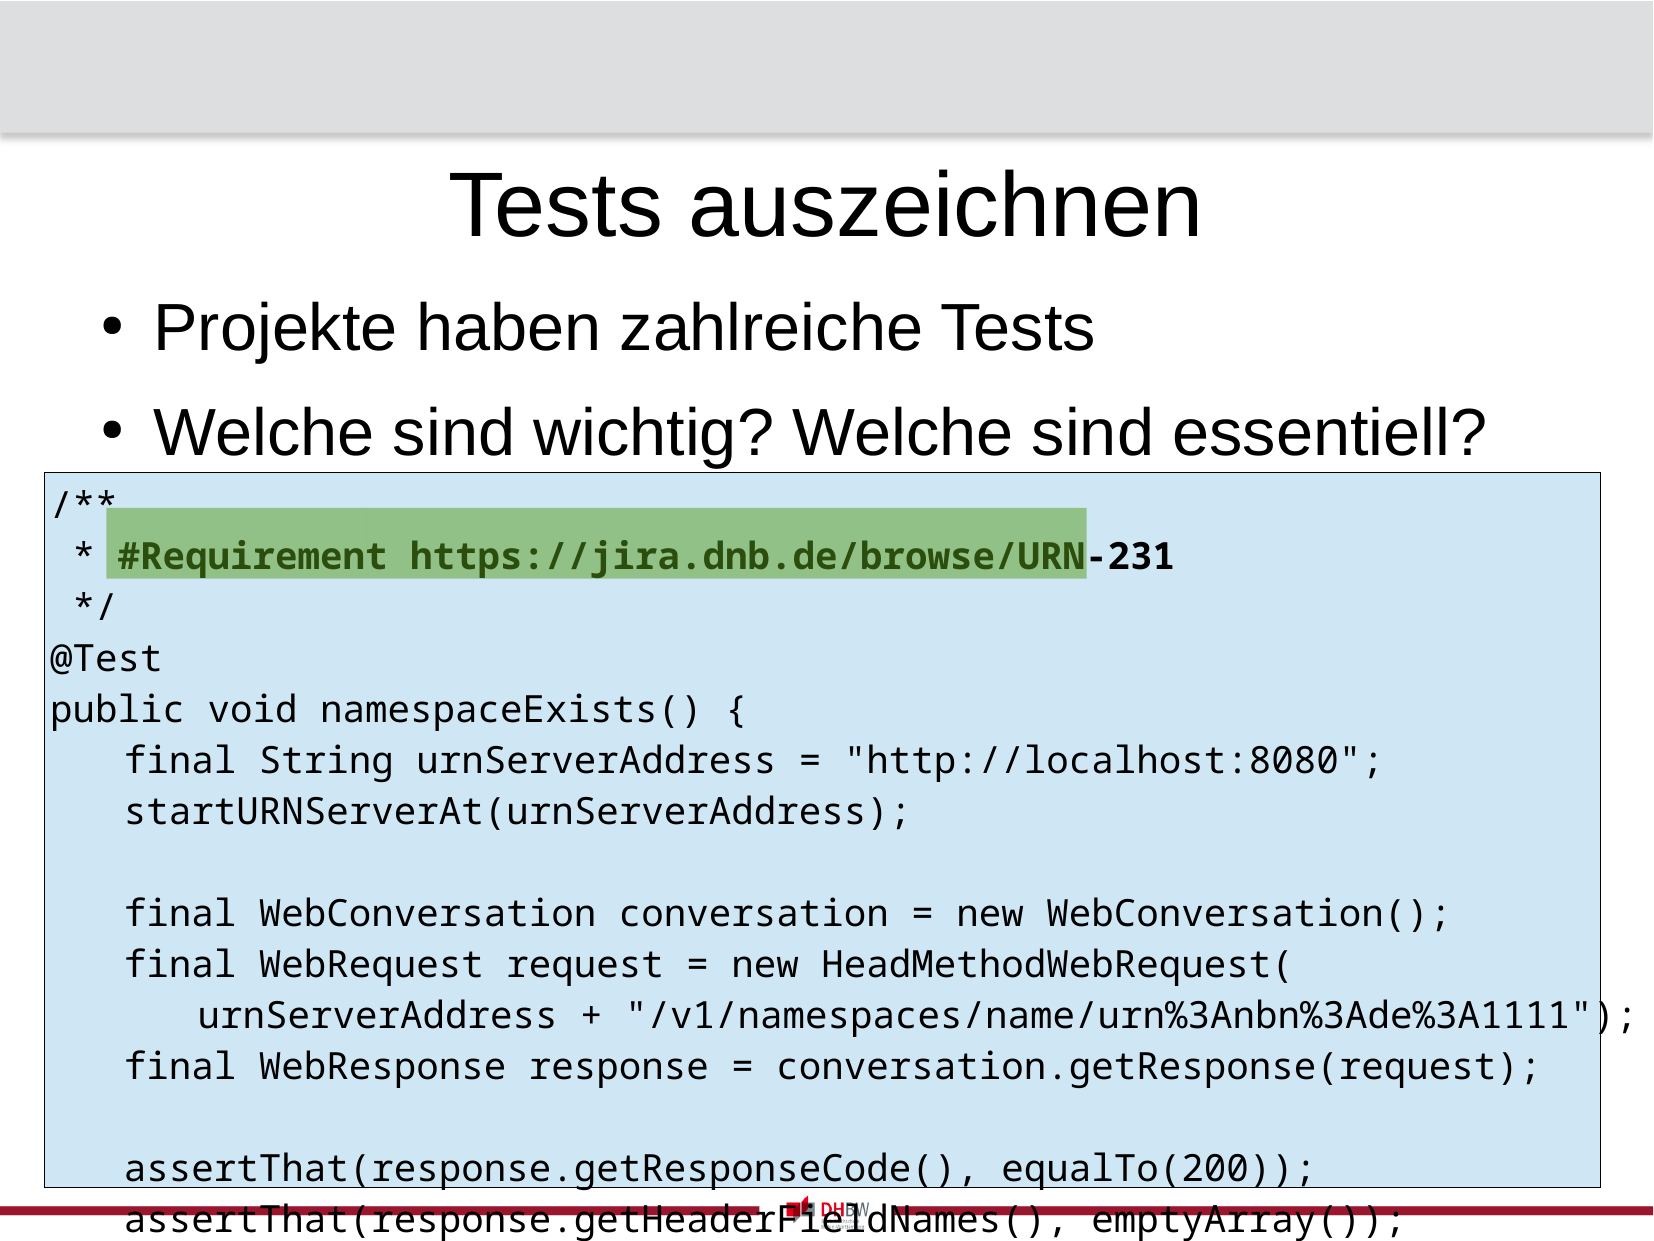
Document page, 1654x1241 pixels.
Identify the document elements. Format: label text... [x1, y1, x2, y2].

title Tests auszeichnen [82, 147, 1571, 257]
text_box /** * #Requirement https://jira.dnb.de/browse/URN-231 */ @Test public void namespaceExists() { final String urnServerAddress = "http://localhost:8080"; startURNServerAt(urnServerAddress); final WebConversation conversation = new WebConversation(); final WebRequest request = new HeadMethodWebRequest( urnServerAddress + "/v1/namespaces/name/urn%3Anbn%3Ade%3A1111"); final WebResponse response = conversation.getResponse(request); assertThat(response.getResponseCode(), equalTo(200)); assertThat(response.getHeaderFieldNames(), emptyArray()); } [44, 472, 1601, 1188]
picture [579, 1214, 589, 1230]
list Projekte haben zahlreiche Tests Welche sind wichtig? Welche sind essentiell? [82, 290, 1571, 472]
picture [1142, 1214, 1153, 1230]
text_box [106, 507, 1087, 579]
picture [0, 1, 1654, 1237]
picture [444, 1214, 455, 1230]
